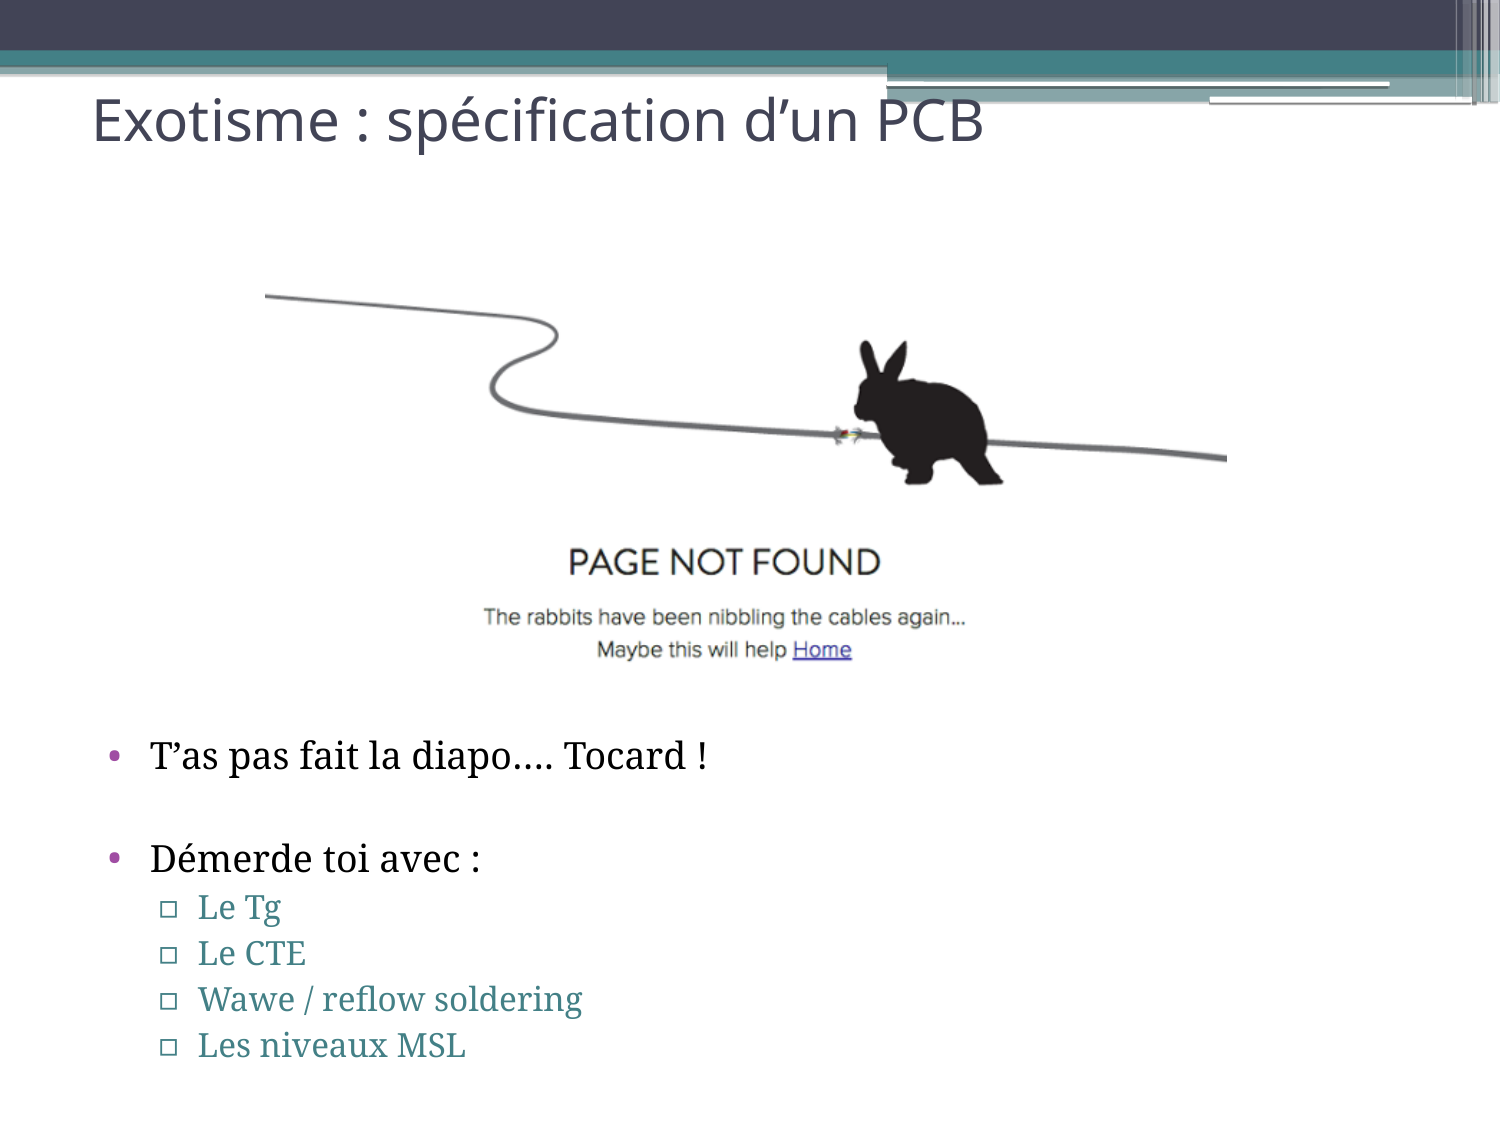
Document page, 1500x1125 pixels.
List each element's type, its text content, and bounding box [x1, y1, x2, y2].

title Exotisme : spécification d’un PCB [76, 30, 1427, 206]
picture [265, 172, 1227, 710]
list T’as pas fait la diapo…. Tocard ! Démerde toi avec : Le Tg Le CTE Wawe / reflow soldering Les niveaux MSL [75, 160, 1425, 1079]
